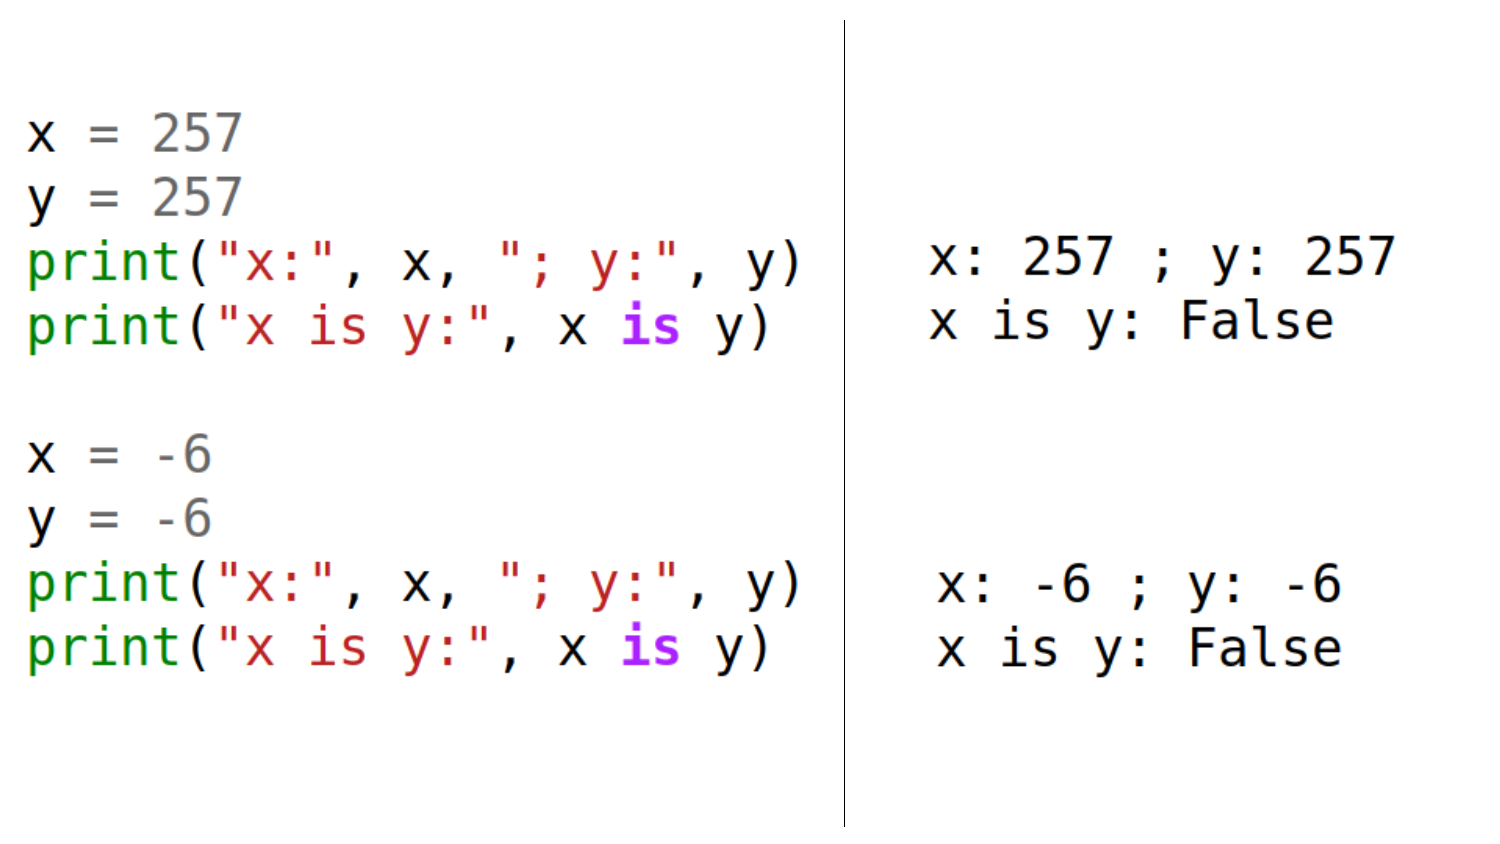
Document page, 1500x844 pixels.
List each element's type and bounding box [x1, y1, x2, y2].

picture [915, 222, 1410, 367]
picture [923, 555, 1418, 690]
picture [13, 94, 815, 692]
